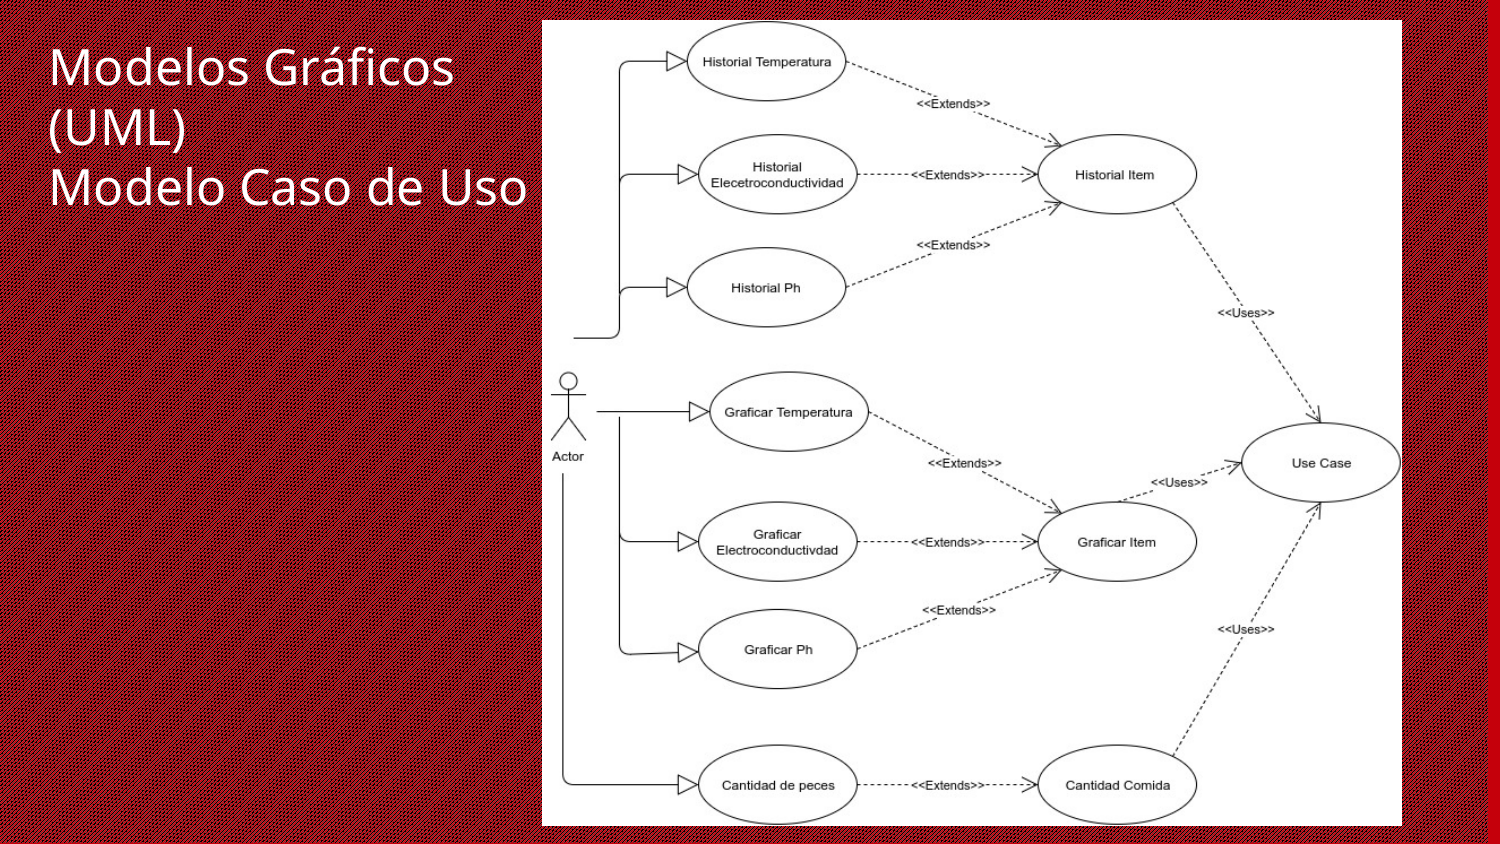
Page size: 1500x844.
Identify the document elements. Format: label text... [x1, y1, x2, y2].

text_box Modelos Gráficos (UML) Modelo Caso de Uso [33, 20, 542, 199]
picture [0, 0, 1488, 843]
